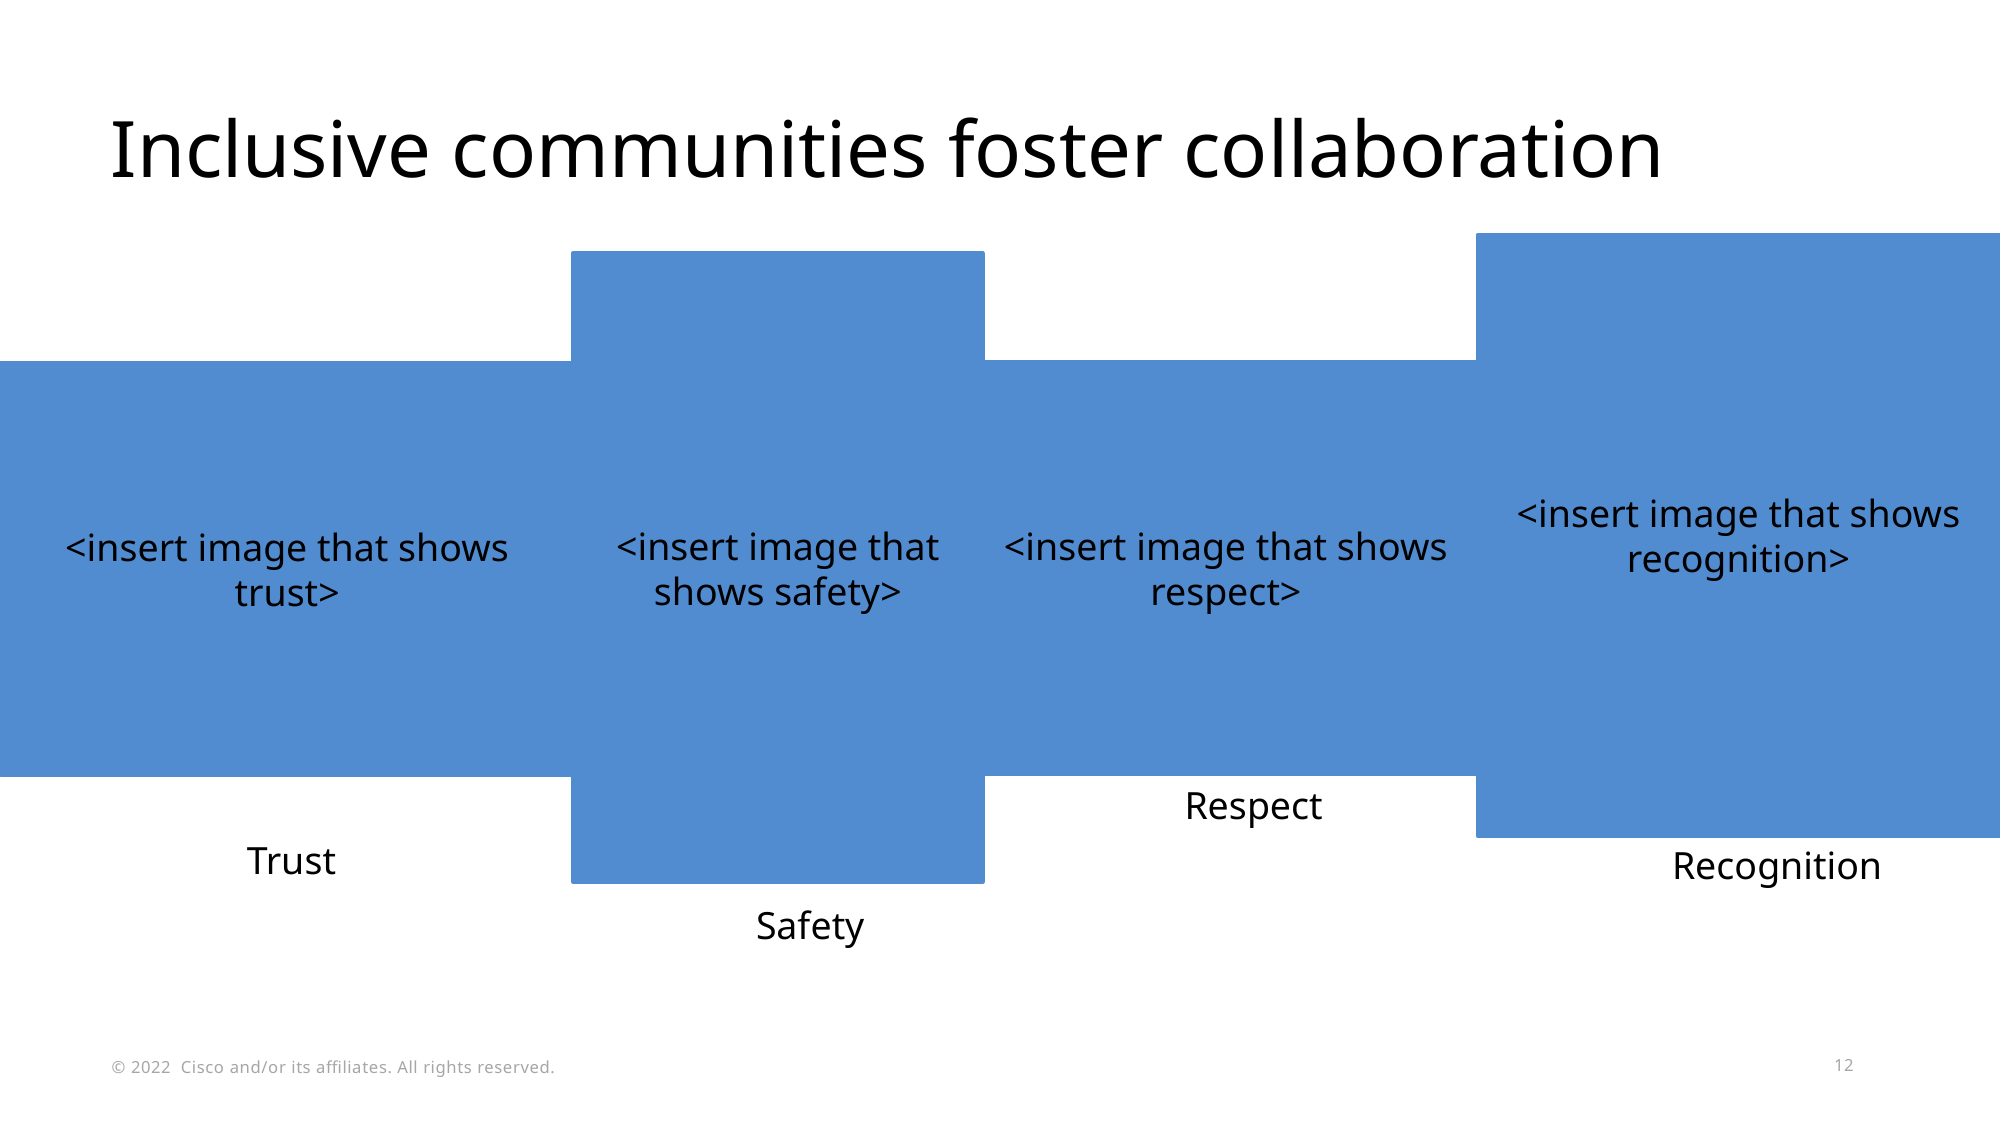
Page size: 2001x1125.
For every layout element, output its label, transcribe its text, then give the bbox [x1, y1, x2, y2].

text_box <insert image that shows respect> [973, 361, 1477, 775]
text_box Safety [741, 894, 880, 955]
title Inclusive communities foster collaboration [95, 74, 1922, 235]
text_box <insert image that shows recognition> [1477, 234, 2000, 836]
text_box Recognition [1657, 836, 1898, 895]
text_box <insert image that shows safety> [572, 253, 983, 882]
text_box <insert image that shows trust> [1, 362, 572, 776]
text_box Trust [231, 829, 352, 890]
text_box Respect [1169, 775, 1339, 835]
